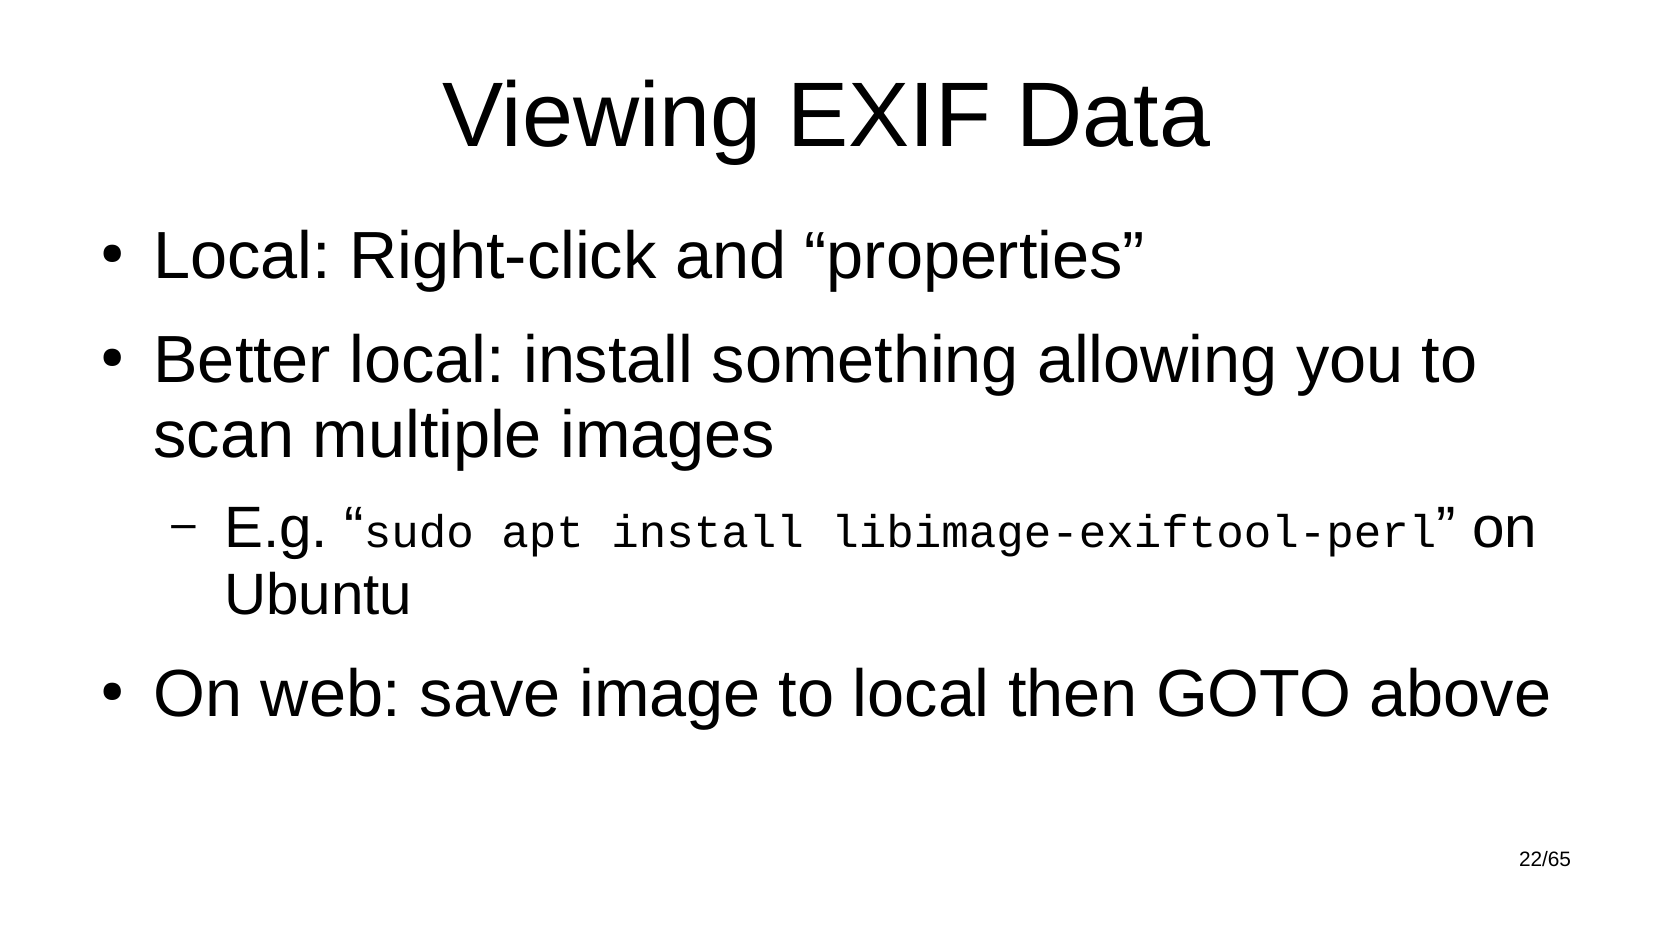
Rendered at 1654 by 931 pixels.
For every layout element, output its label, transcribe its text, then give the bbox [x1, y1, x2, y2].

list Local: Right-click and “properties” Better local: install something allowing you to scan multiple images E.g. “sudo apt install libimage-exiftool-perl” on Ubuntu On web: save image to local then GOTO above [82, 217, 1571, 758]
title Viewing EXIF Data [82, 37, 1571, 193]
